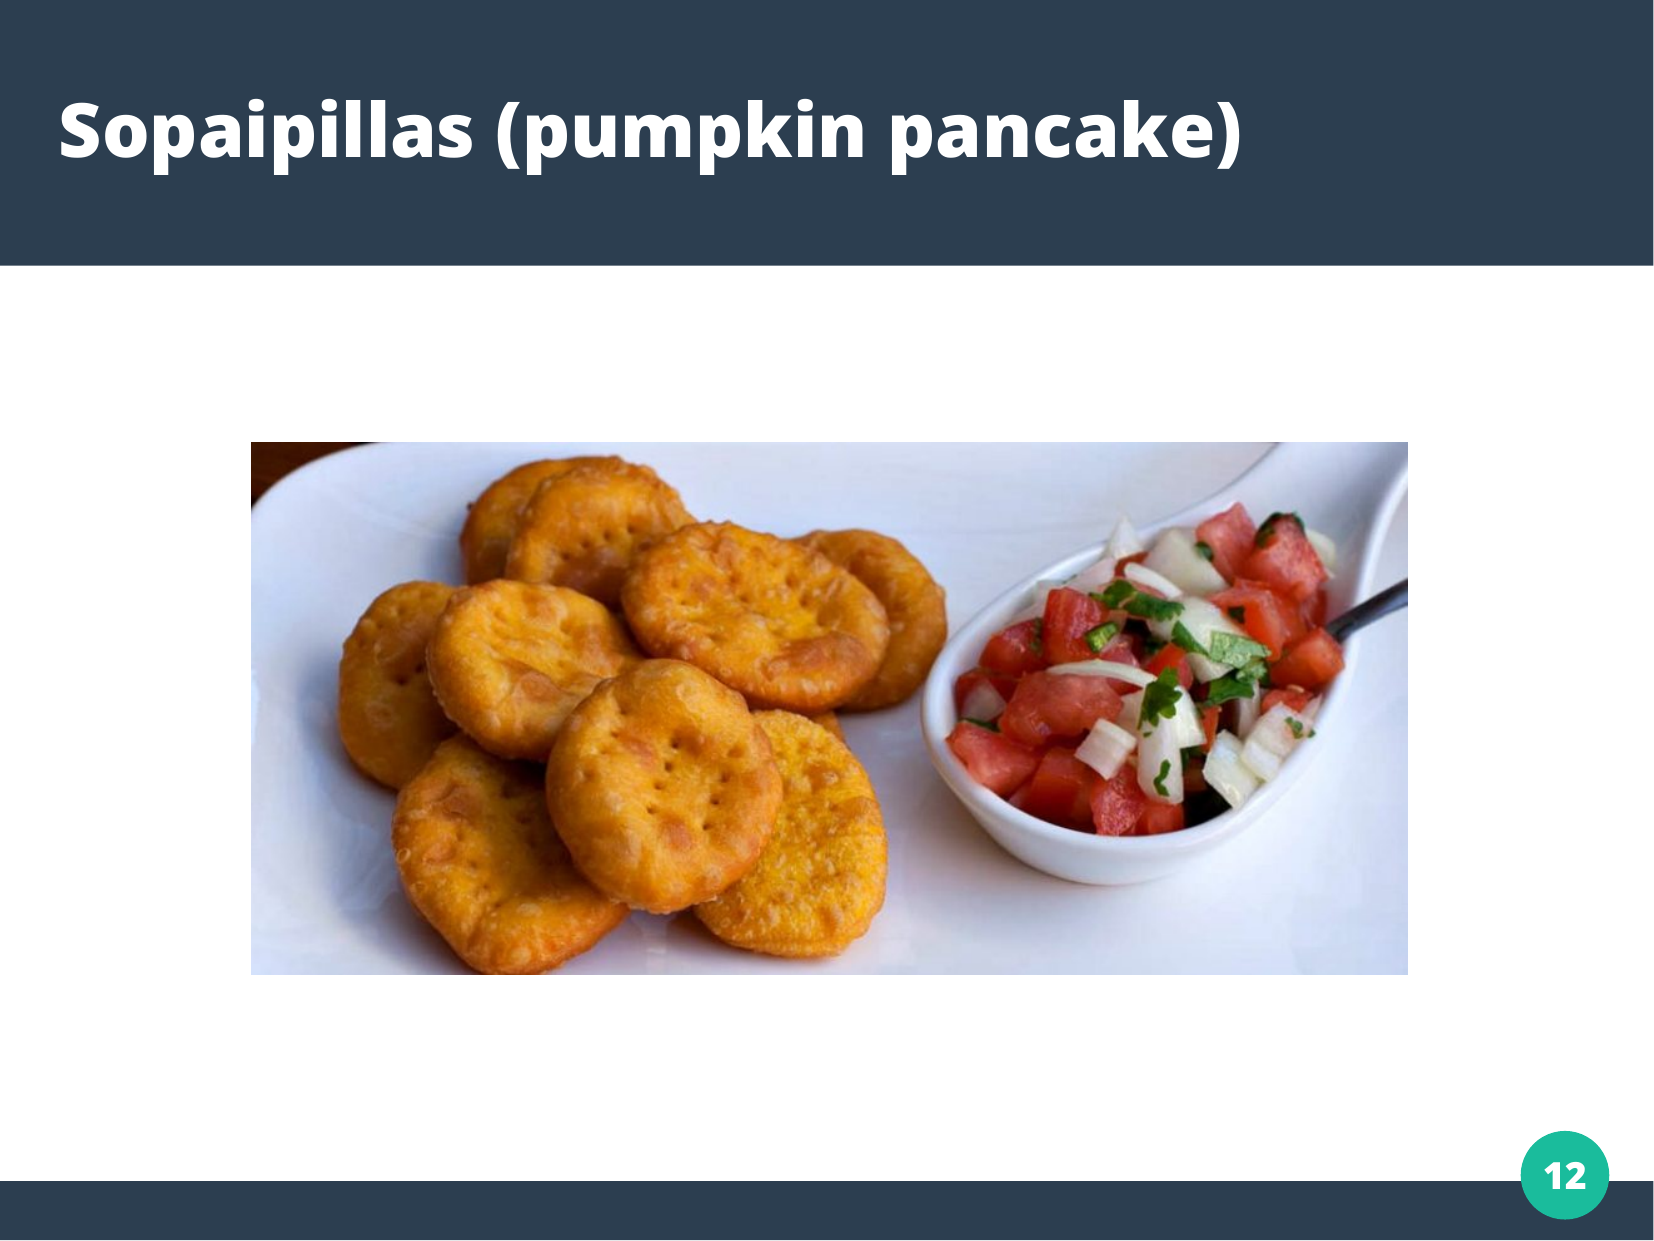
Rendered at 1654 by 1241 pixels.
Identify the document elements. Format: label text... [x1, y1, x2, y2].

title Sopaipillas (pumpkin pancake) [59, 49, 1595, 207]
picture [251, 442, 1408, 975]
